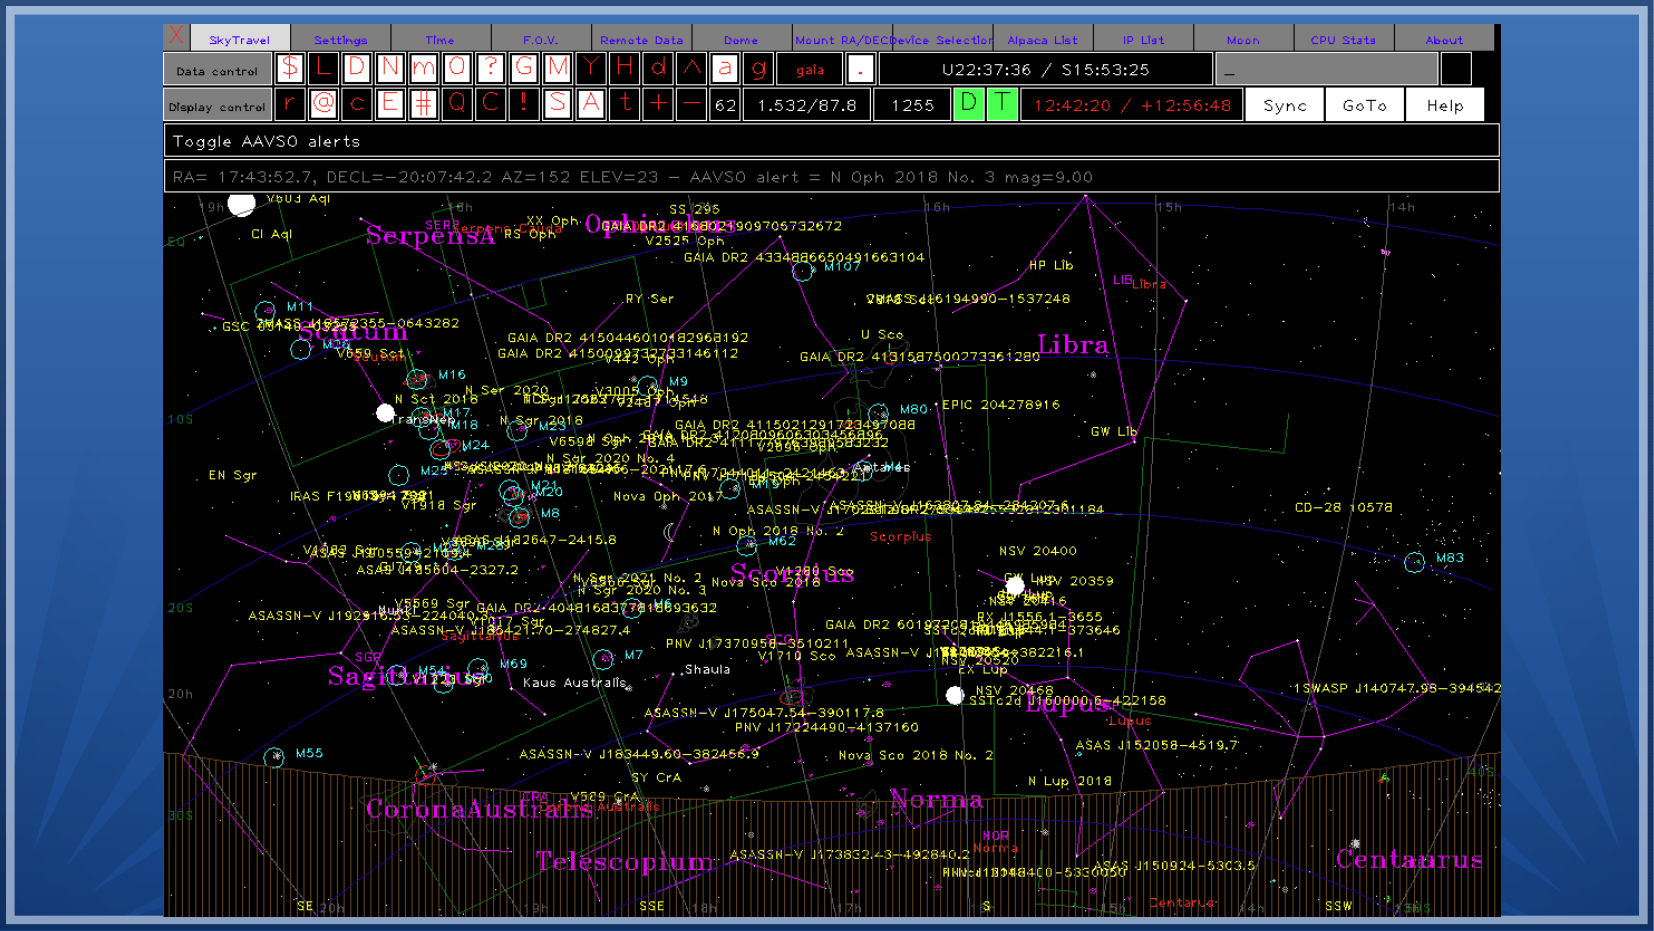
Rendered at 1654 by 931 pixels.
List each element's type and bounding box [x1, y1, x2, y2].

picture [163, 24, 1501, 917]
